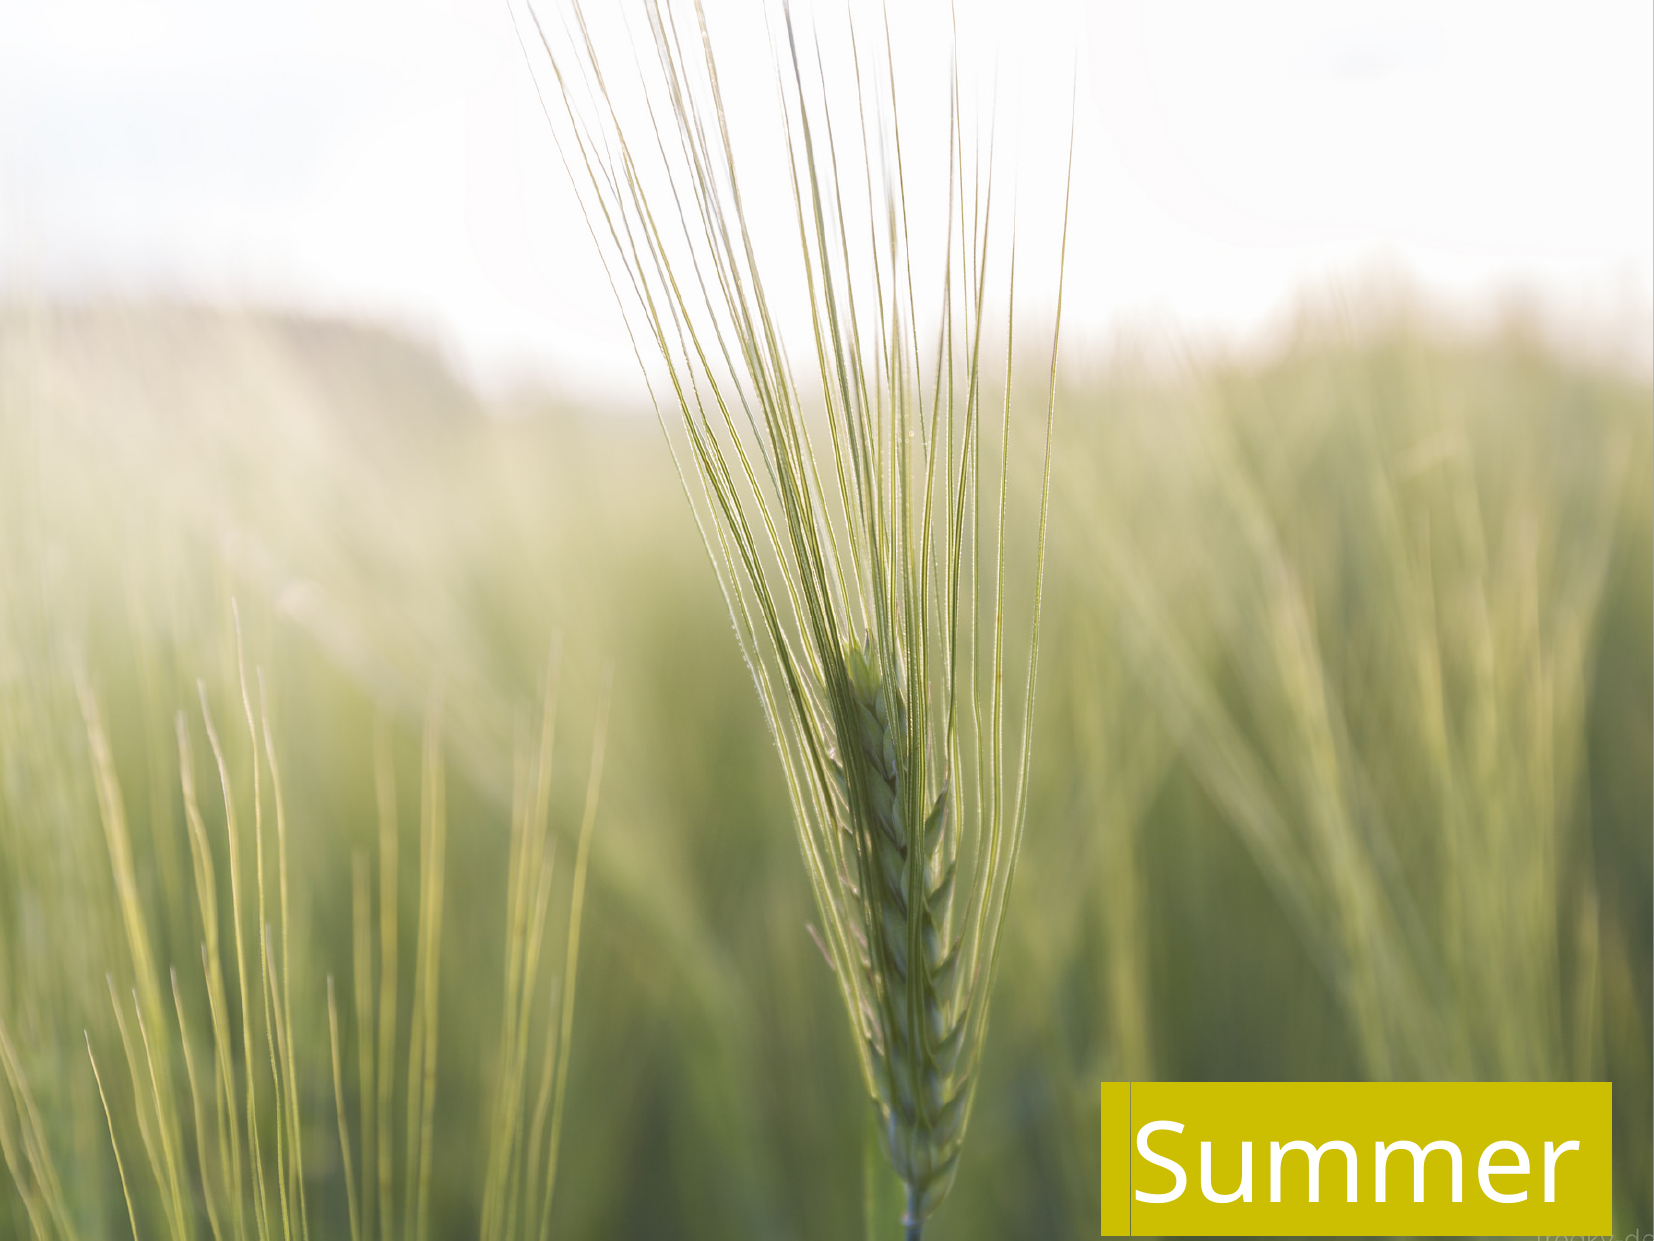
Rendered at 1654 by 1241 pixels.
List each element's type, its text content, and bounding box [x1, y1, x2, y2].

picture [0, 0, 1654, 1241]
list Summer [947, 1082, 1654, 1241]
